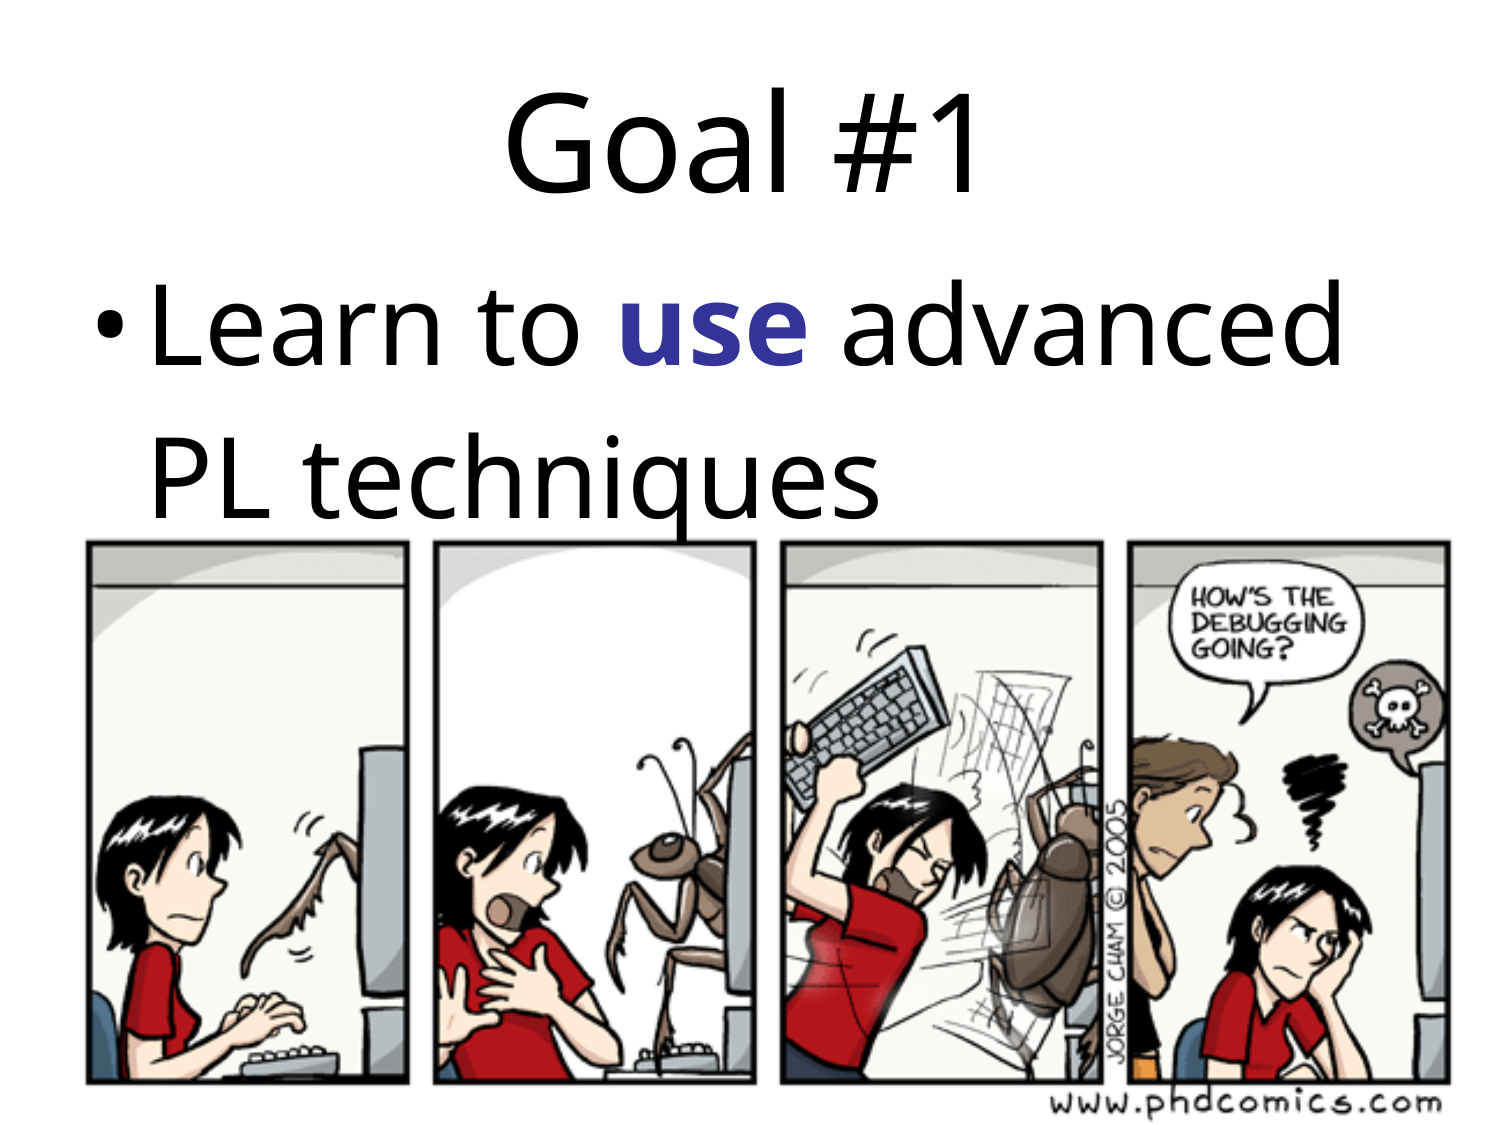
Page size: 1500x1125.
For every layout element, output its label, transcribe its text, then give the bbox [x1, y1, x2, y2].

list Learn to use advanced PL techniques [74, 237, 1463, 981]
title Goal #1 [75, 45, 1426, 233]
picture [75, 981, 1463, 1125]
